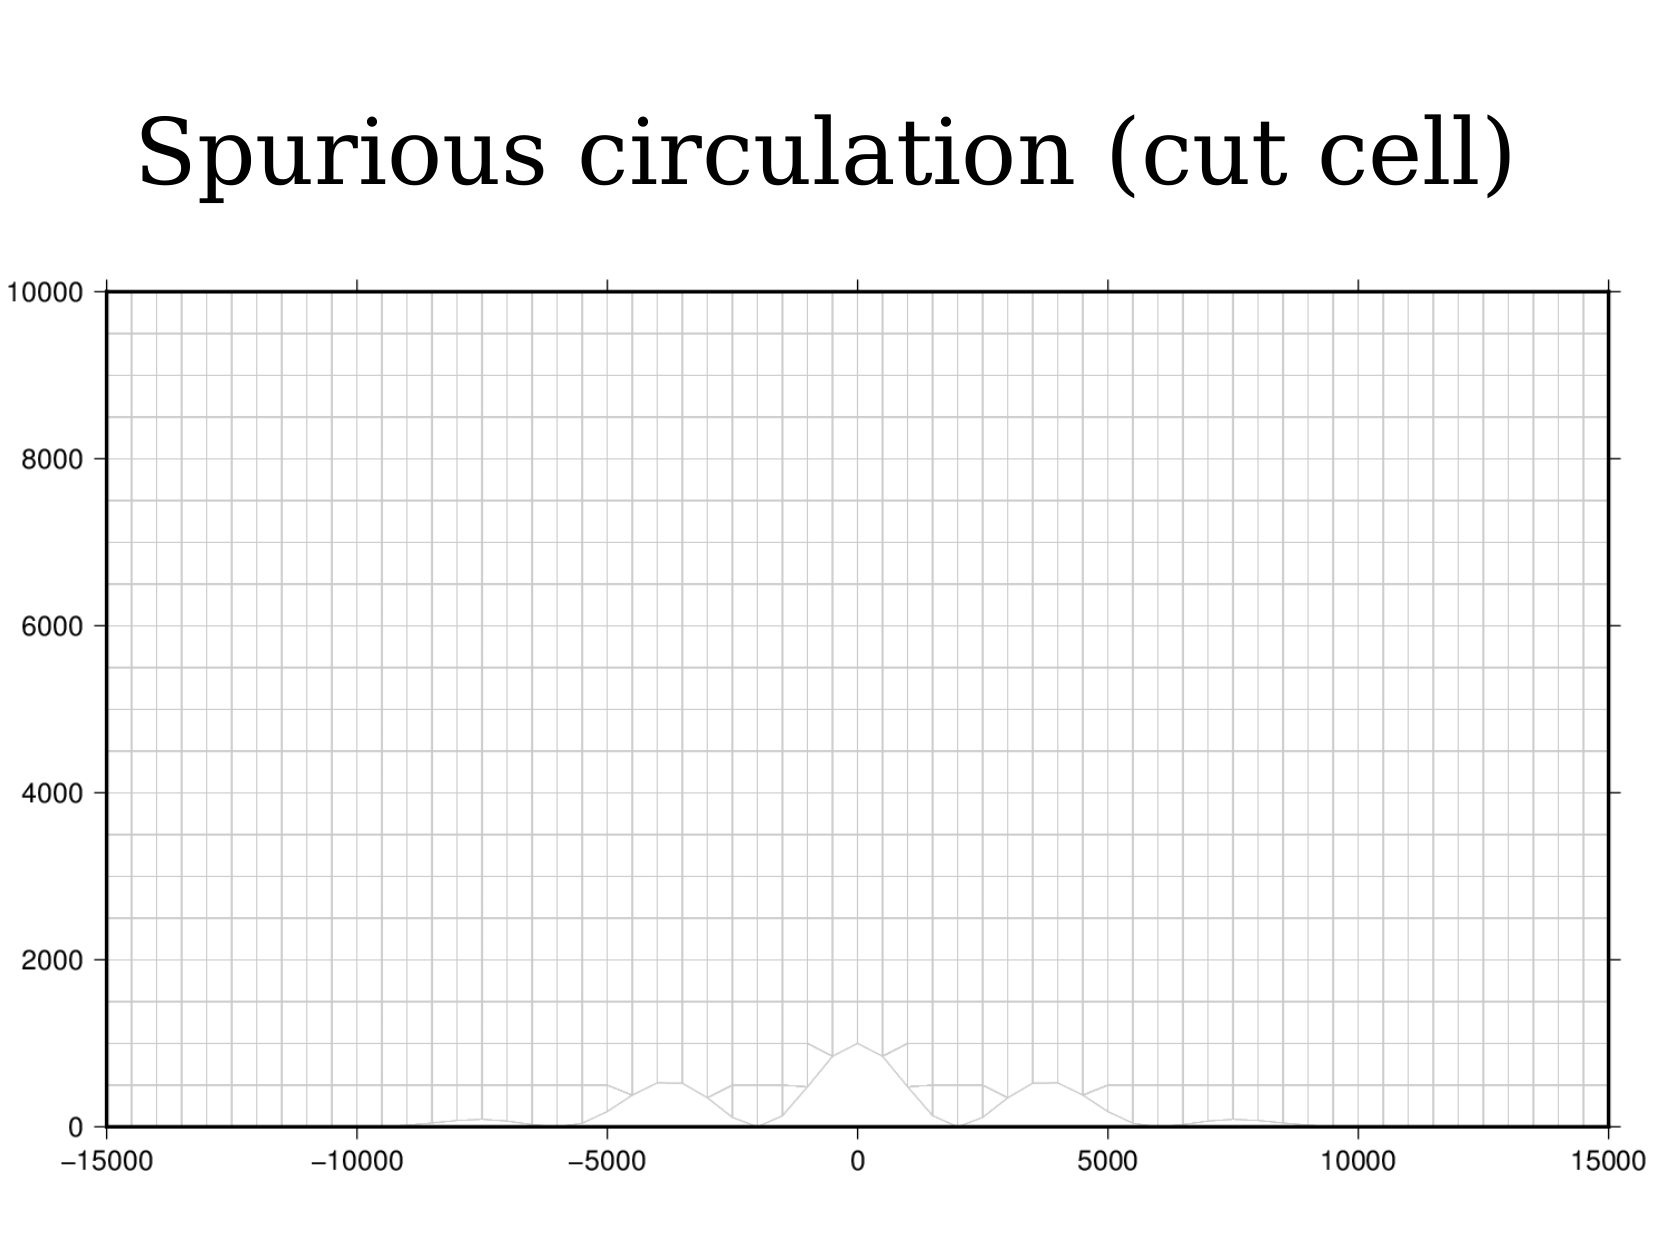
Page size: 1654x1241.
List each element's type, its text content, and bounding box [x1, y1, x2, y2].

picture [7, 278, 1648, 1171]
title Spurious circulation (cut cell) [82, 49, 1571, 257]
